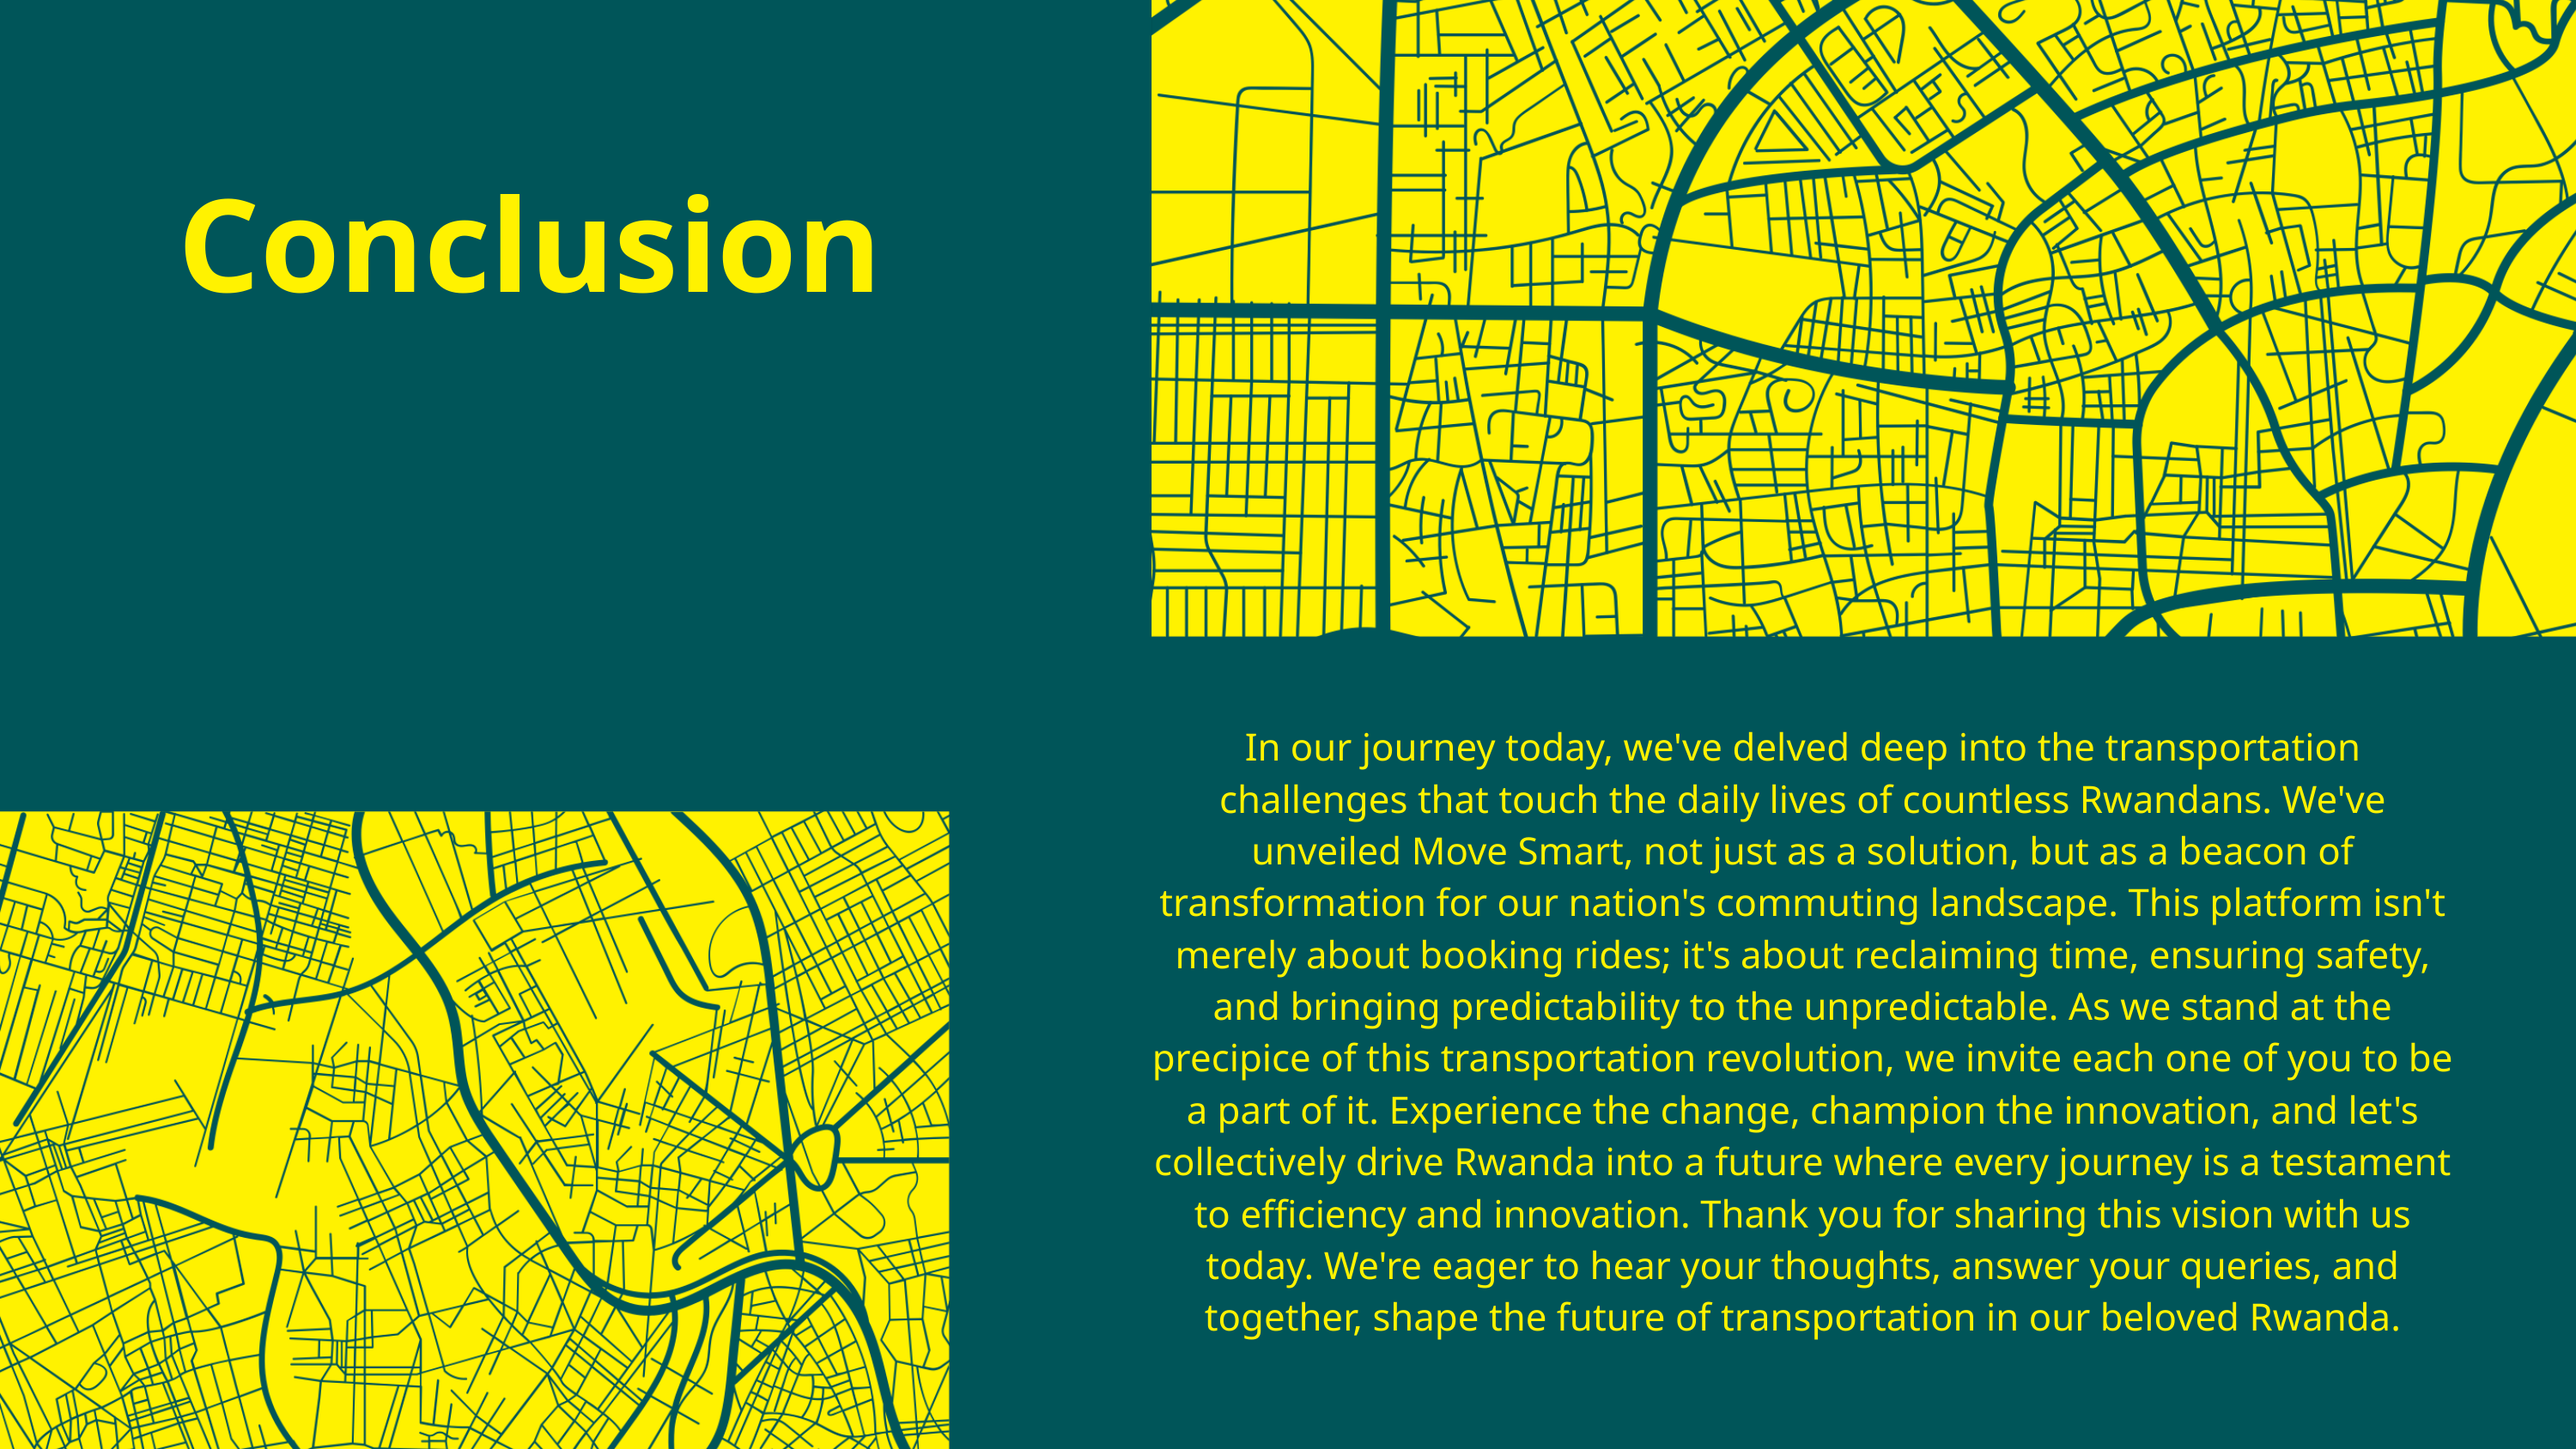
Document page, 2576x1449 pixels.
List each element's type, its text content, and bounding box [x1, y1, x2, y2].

text_box Conclusion [144, 163, 1113, 318]
picture [1151, 0, 2576, 637]
picture [0, 811, 951, 1449]
text_box In our journey today, we've delved deep into the transportation challenges that touch the daily lives of countless Rwandans. We've unveiled Move Smart, not just as a solution, but as a beacon of transformation for our nation's commuting landscape. This platform isn't merely about booking rides; it's about reclaiming time, ensuring safety, and bringing predictability to the unpredictable. As we stand at the precipice of this transportation revolution, we invite each one of you to be a part of it. Experience the change, champion the innovation, and let's collectively drive Rwanda into a future where every journey is a testament to efficiency and innovation. Thank you for sharing this vision with us today. We're eager to hear your thoughts, answer your queries, and together, shape the future of transportation in our beloved Rwanda. [1151, 717, 2456, 1339]
